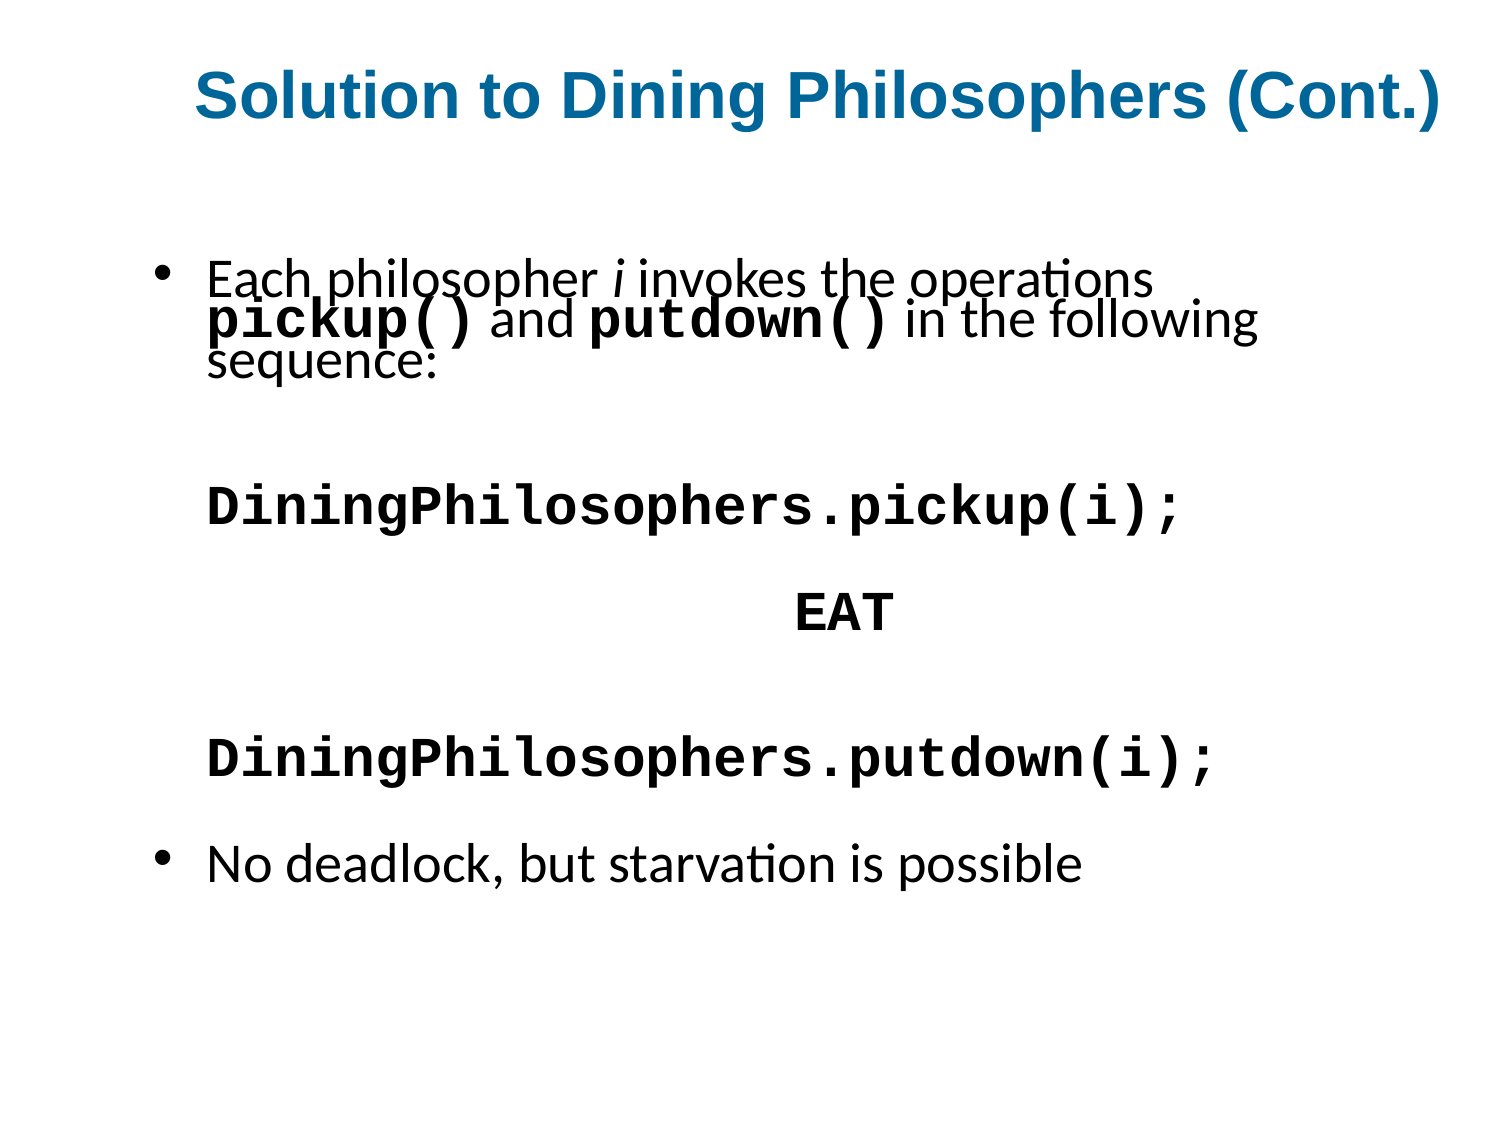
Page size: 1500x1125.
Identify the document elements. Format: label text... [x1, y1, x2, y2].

text_box Solution to Dining Philosophers (Cont.) [169, 34, 1469, 140]
text_box Each philosopher i invokes the operations pickup() and putdown() in the following sequence: DiningPhilosophers.pickup(i); EAT DiningPhilosophers.putdown(i); No deadlock, but starvation is possible [135, 209, 1417, 1075]
